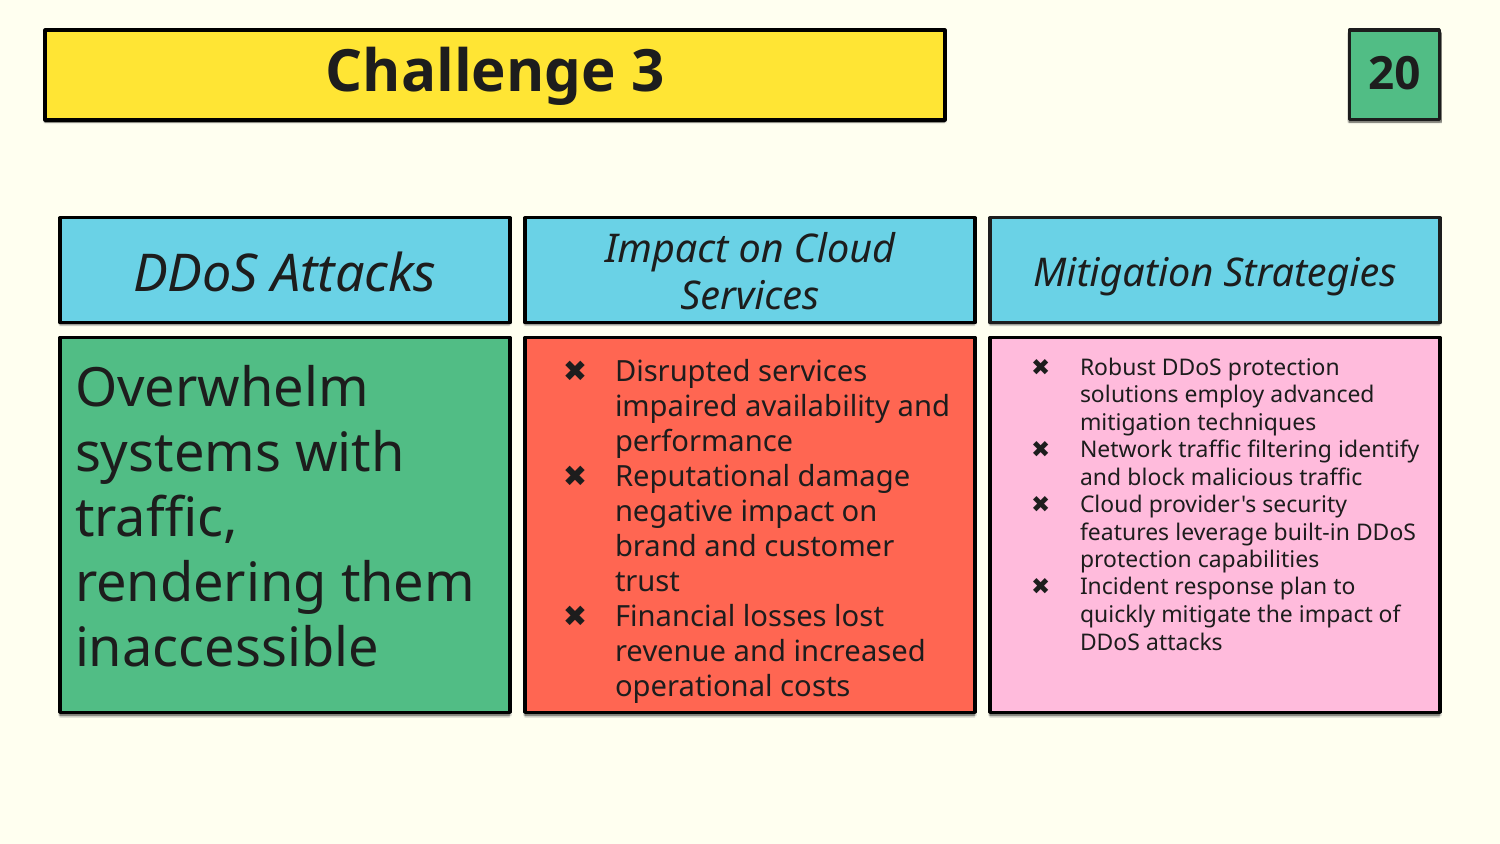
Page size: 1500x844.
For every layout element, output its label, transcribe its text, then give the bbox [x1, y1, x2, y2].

subtitle DDoS Attacks [60, 217, 510, 323]
list Disrupted services impaired availability and performance Reputational damage negative impact on brand and customer trust Financial losses lost revenue and increased operational costs [525, 337, 975, 713]
title Challenge 3 [45, 30, 945, 120]
subtitle Impact on Cloud Services [525, 217, 975, 323]
list Robust DDoS protection solutions employ advanced mitigation techniques Network traffic filtering identify and block malicious traffic Cloud provider's security features leverage built-in DDoS protection capabilities Incident response plan to quickly mitigate the impact of DDoS attacks [990, 337, 1440, 713]
subtitle Mitigation Strategies [990, 217, 1440, 323]
list Overwhelm systems with traffic, rendering them inaccessible [60, 337, 510, 713]
